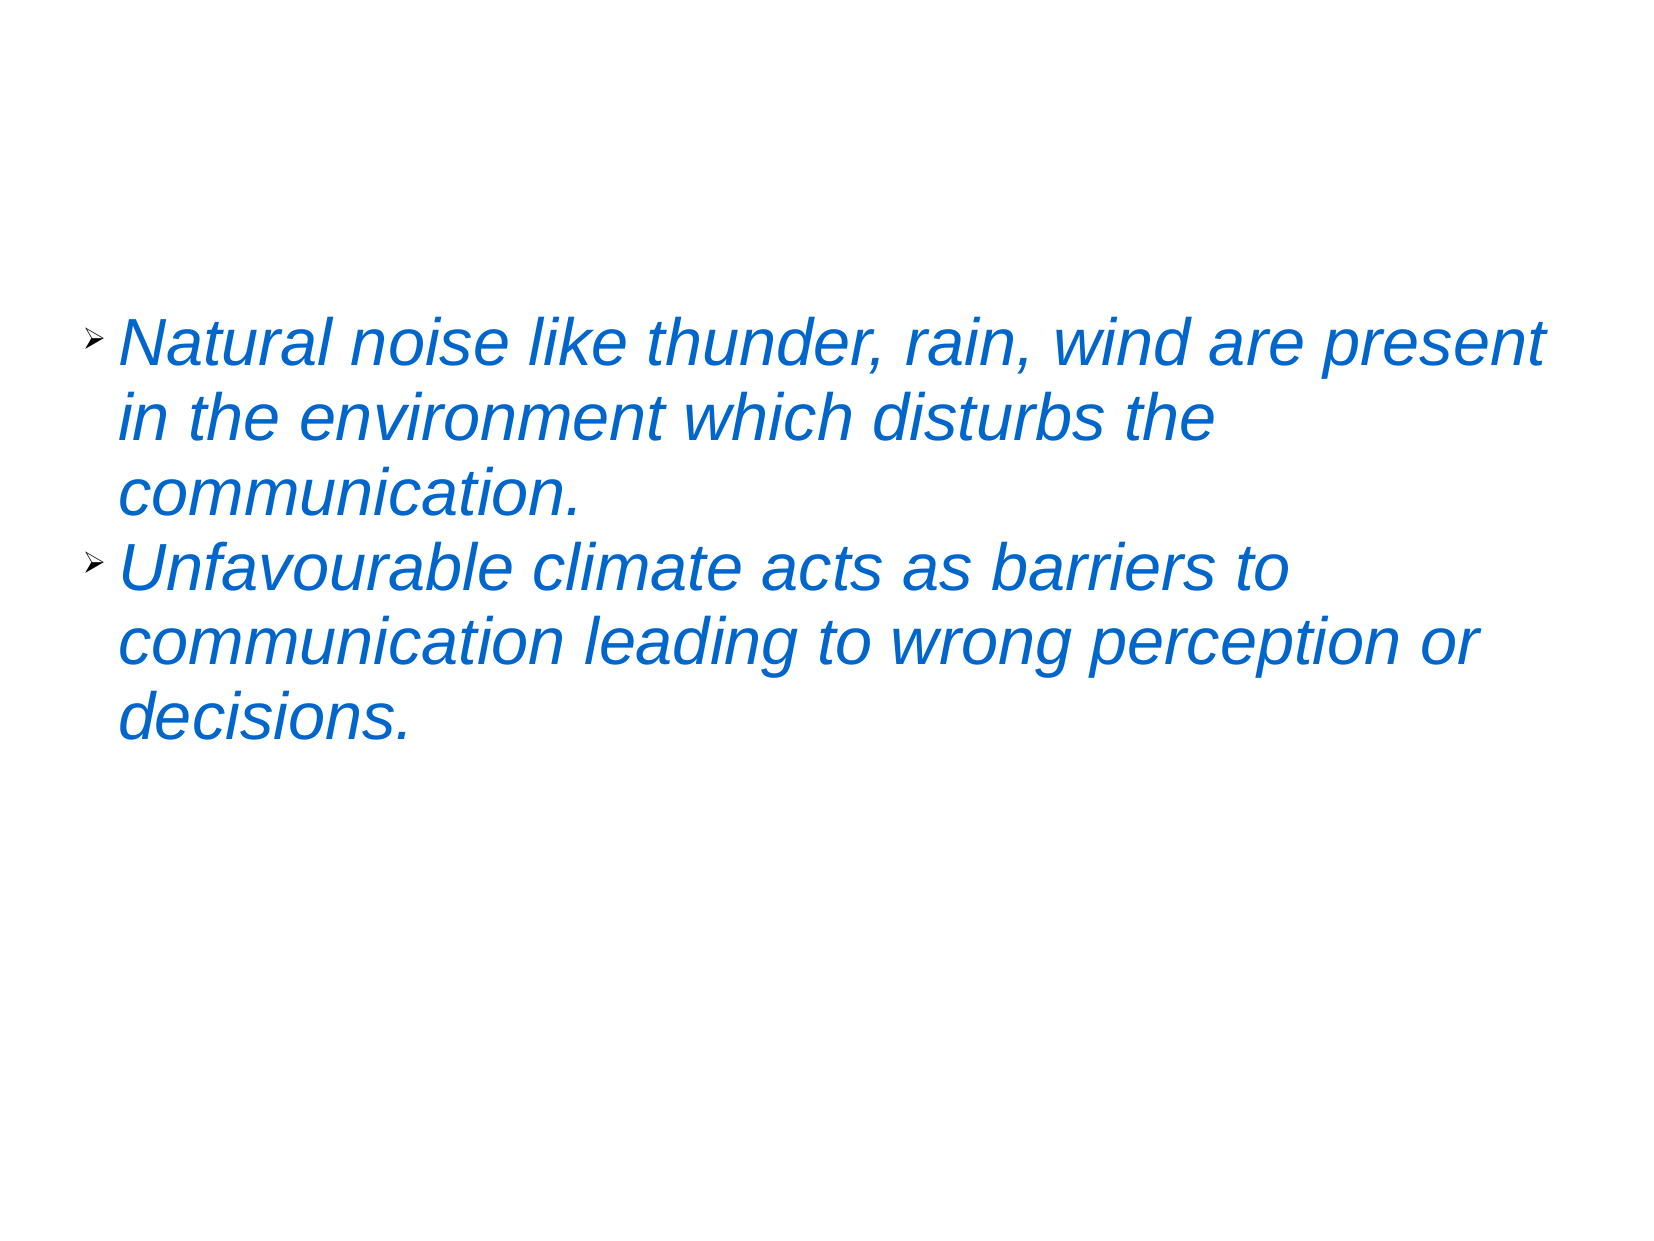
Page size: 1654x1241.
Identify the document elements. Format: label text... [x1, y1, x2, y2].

subtitle Natural noise like thunder, rain, wind are present in the environment which disturbs the communication. Unfavourable climate acts as barriers to communication leading to wrong perception or decisions. [82, 49, 1571, 1010]
